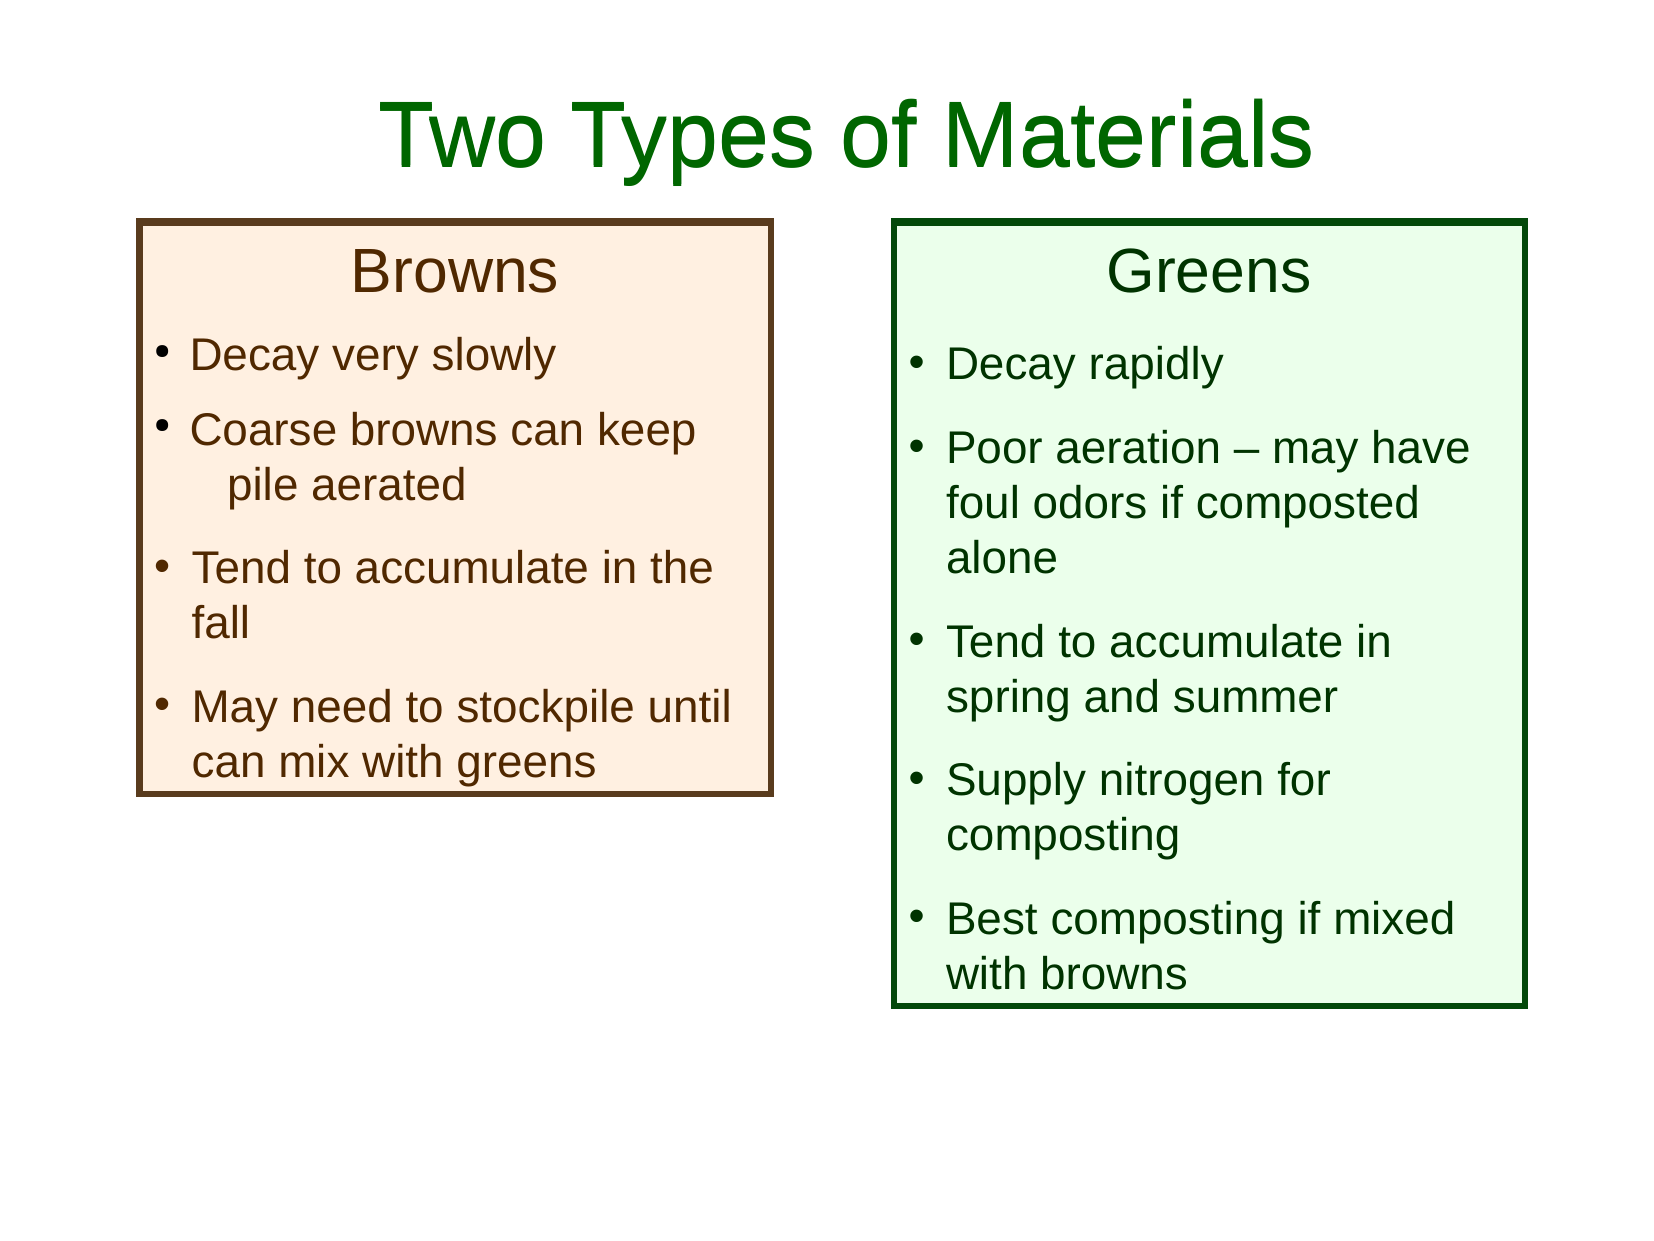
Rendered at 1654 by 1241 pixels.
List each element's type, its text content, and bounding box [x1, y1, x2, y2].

text_box Greens Decay rapidly Poor aeration – may have foul odors if composted alone Tend to accumulate in spring and summer Supply nitrogen for composting Best composting if mixed with browns [893, 222, 1525, 1007]
text_box Two Types of Materials [120, 76, 1576, 195]
text_box Browns Decay very slowly Coarse browns can keep pile aerated Tend to accumulate in the fall May need to stockpile until can mix with greens [139, 222, 771, 795]
